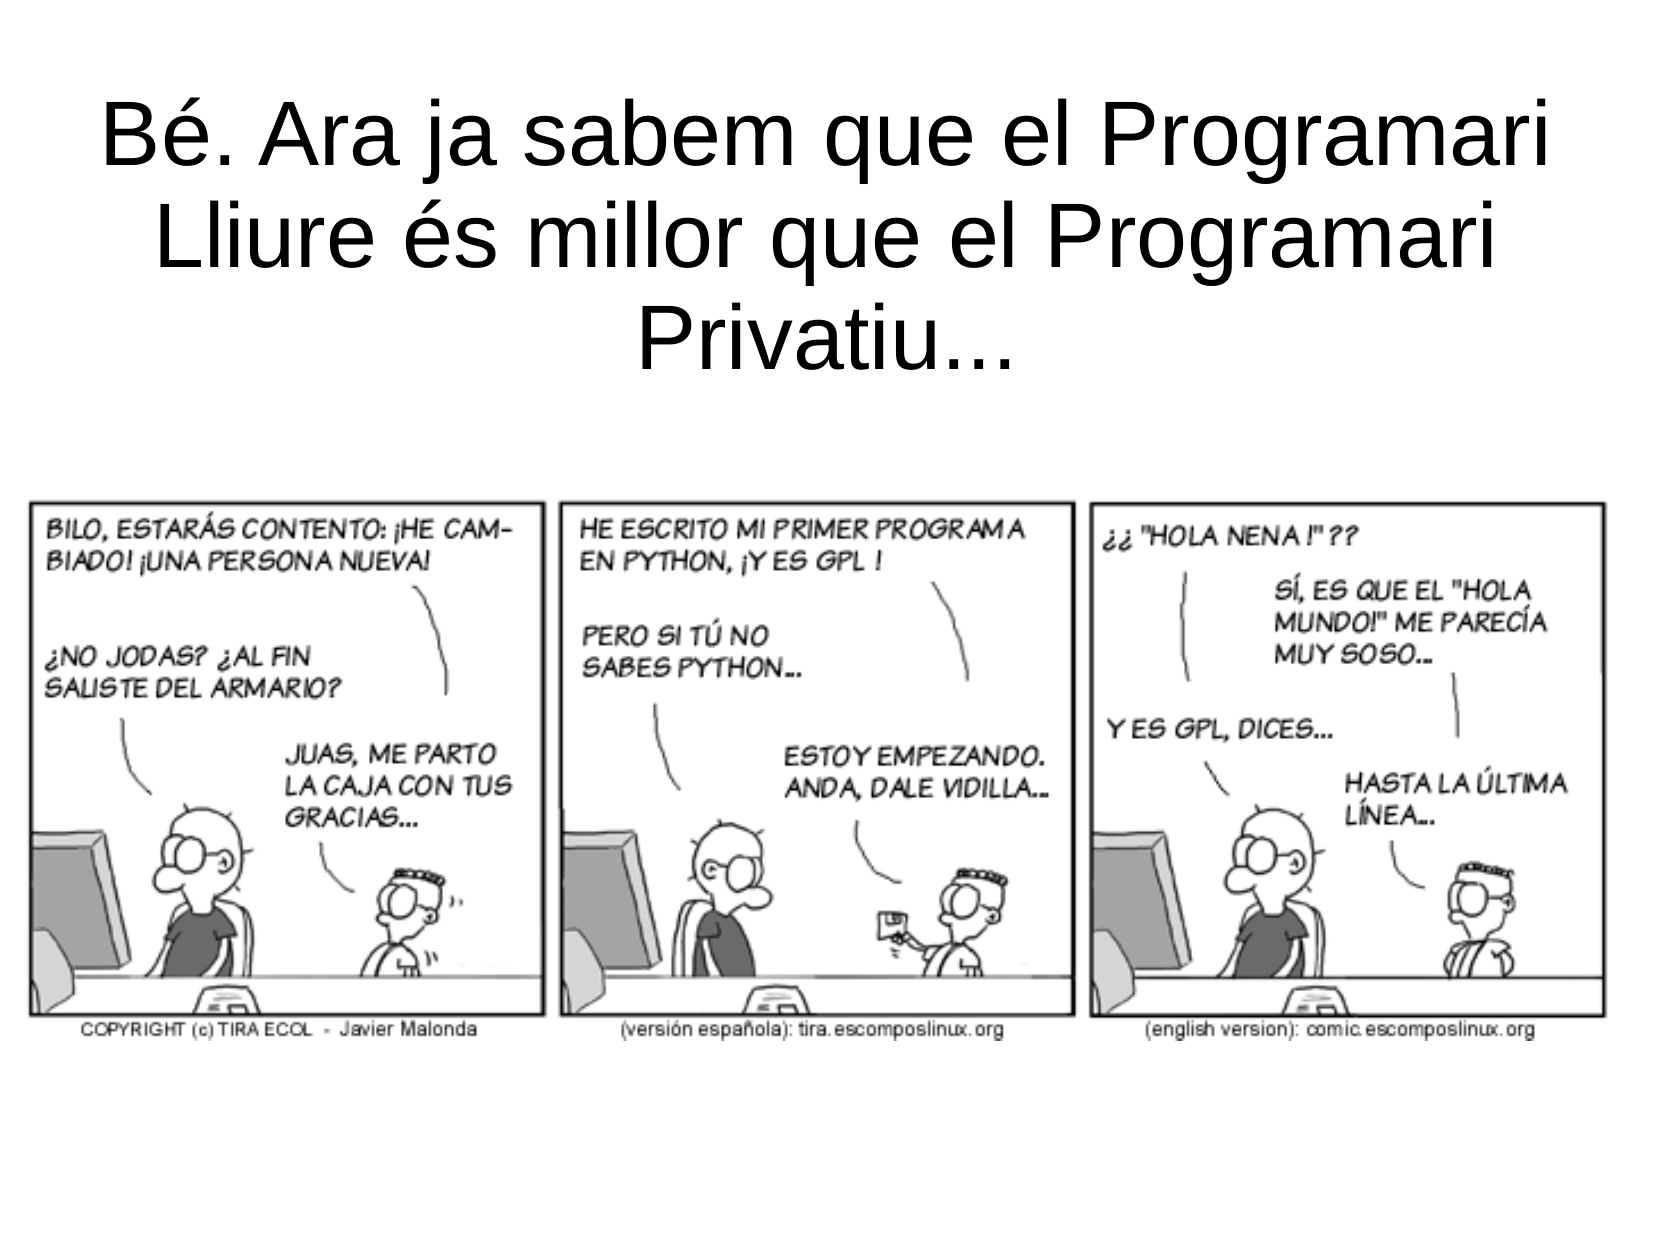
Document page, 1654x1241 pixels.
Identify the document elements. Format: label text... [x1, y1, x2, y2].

title Bé. Ara ja sabem que el Programari Lliure és millor que el Programari Privatiu... [82, 0, 1571, 473]
picture [23, 496, 1612, 1041]
